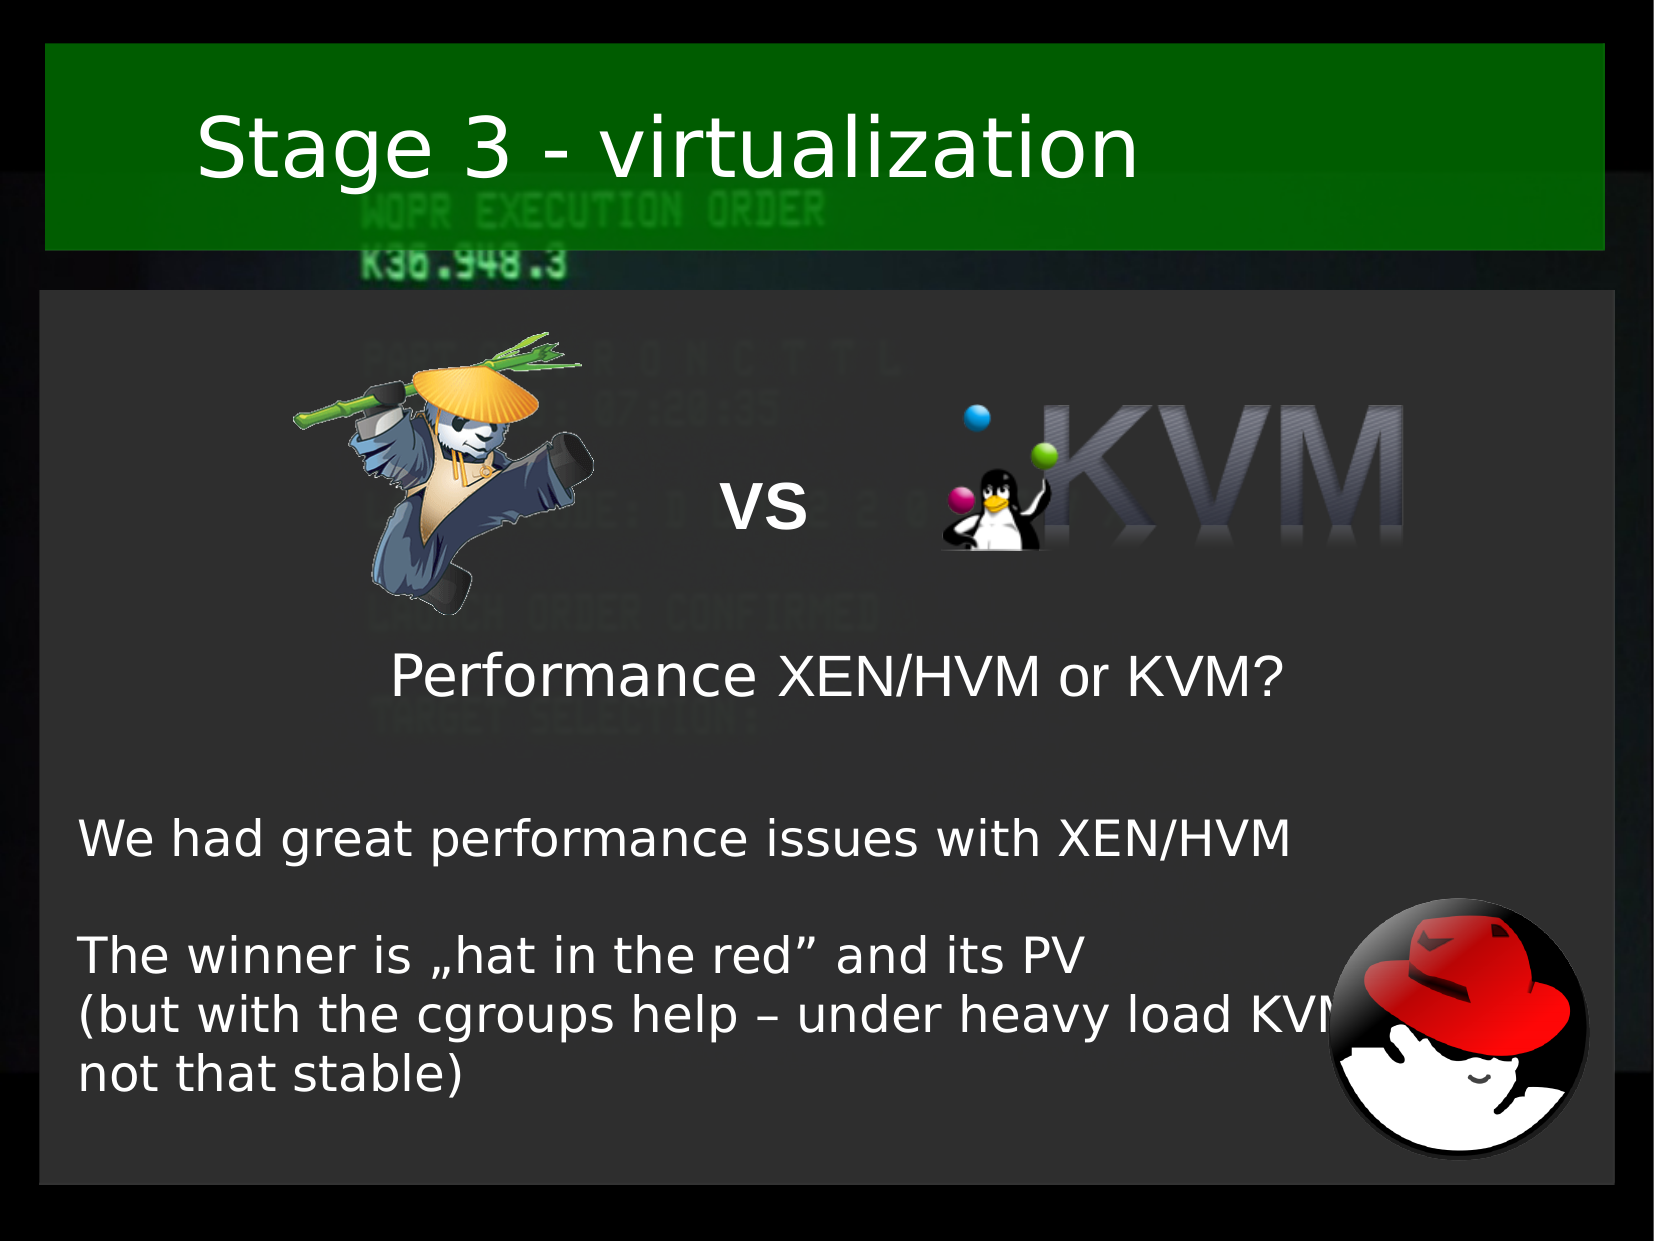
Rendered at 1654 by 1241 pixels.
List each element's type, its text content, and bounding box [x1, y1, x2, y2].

text_box VS [704, 450, 824, 541]
title Stage 3 - virtualization [45, 43, 1605, 251]
text_box [39, 290, 1615, 1185]
picture [0, 0, 1654, 1241]
text_box Performance XEN/HVM or KVM? [374, 633, 1279, 716]
text_box We had great performance issues with XEN/HVM The winner is „hat in the red” and its PV (but with the cgroups help – under heavy load KVM is not that stable) [63, 801, 1511, 1107]
